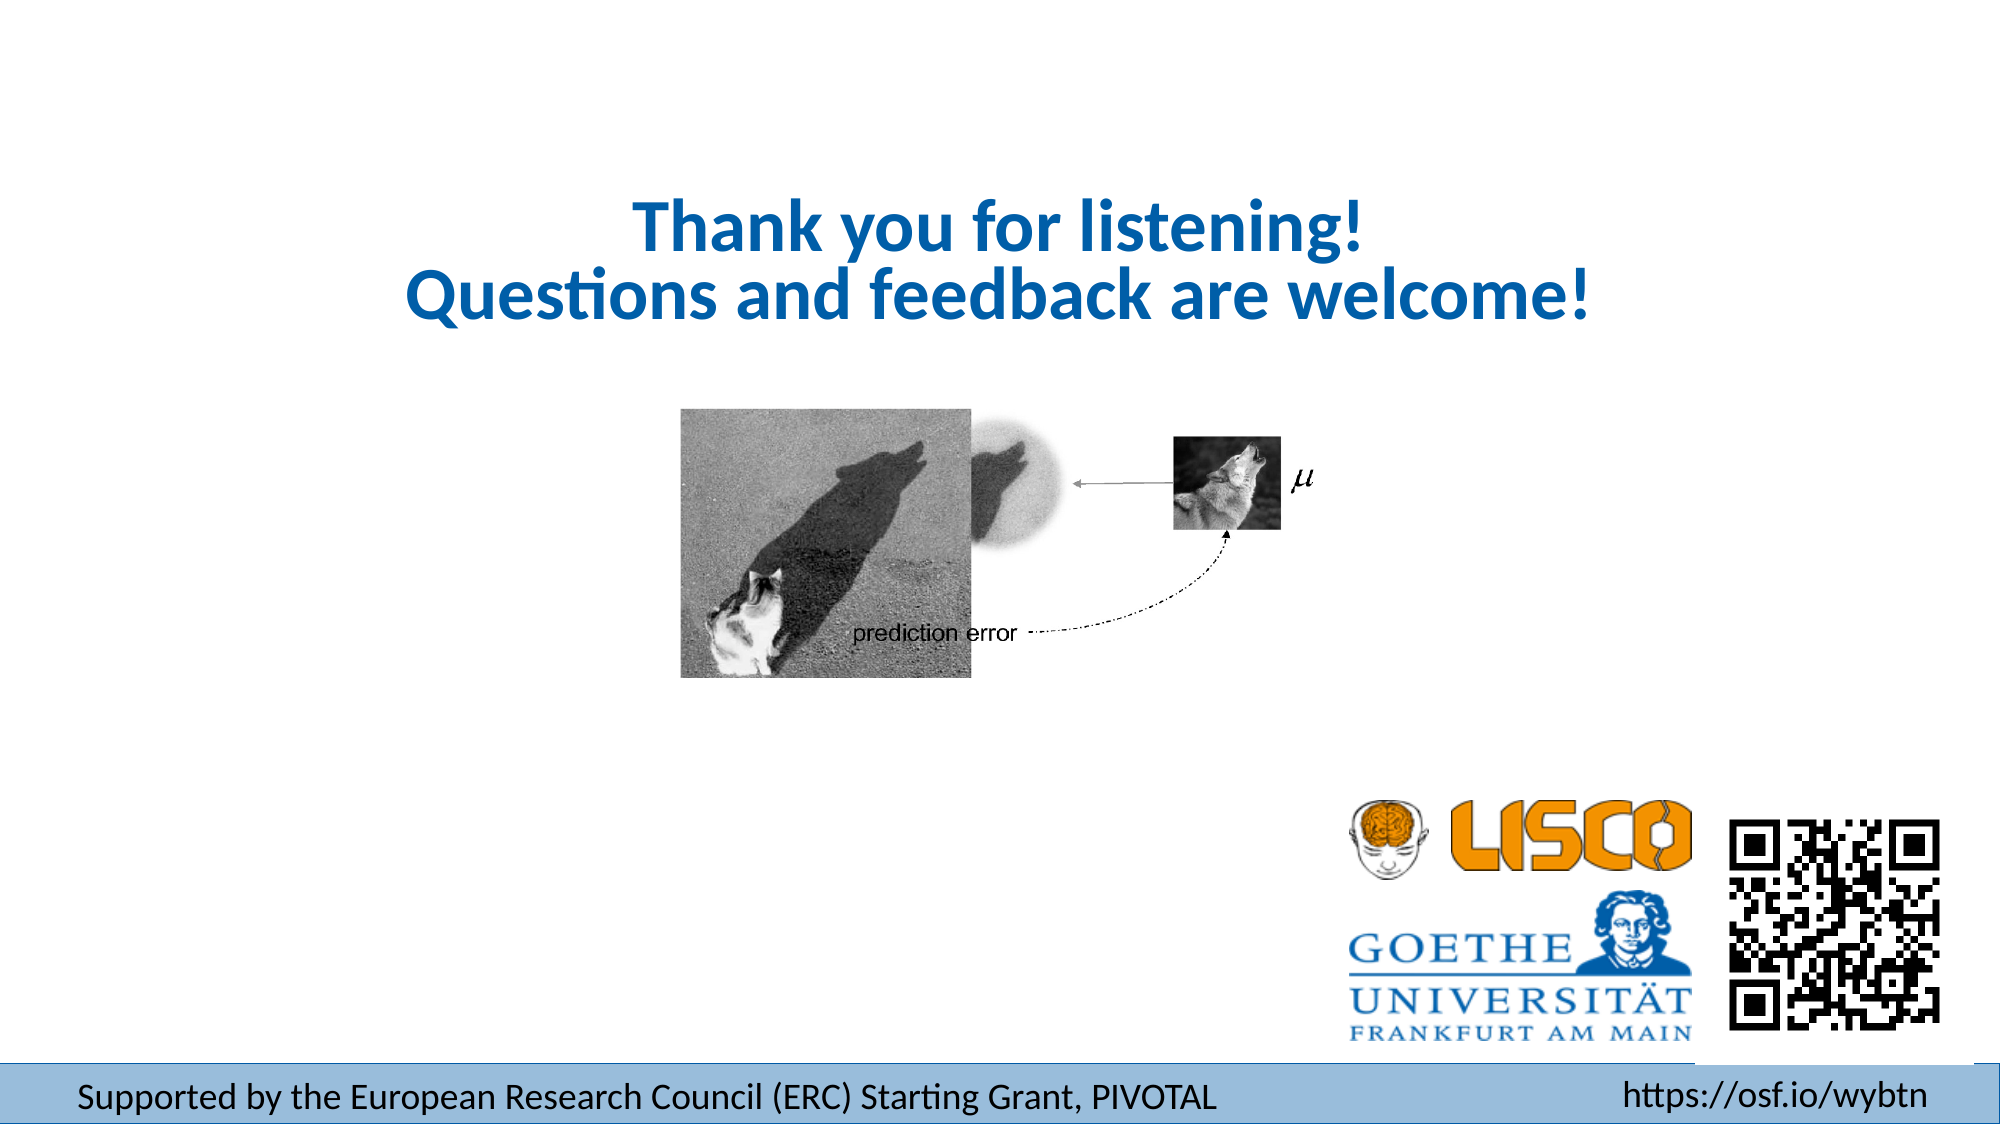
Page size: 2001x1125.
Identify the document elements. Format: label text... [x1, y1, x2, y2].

text_box Supported by the European Research Council (ERC) Starting Grant, PIVOTAL [62, 1064, 1427, 1125]
text_box [0, 1063, 2000, 1124]
text_box Thank you for listening! Questions and feedback are welcome! [137, 156, 1863, 374]
picture [1451, 800, 1692, 871]
picture [680, 341, 1320, 948]
picture [1349, 890, 1692, 1041]
picture [1695, 785, 1974, 1065]
text_box https://osf.io/wybtn [1602, 1063, 1944, 1123]
picture [1349, 800, 1429, 880]
